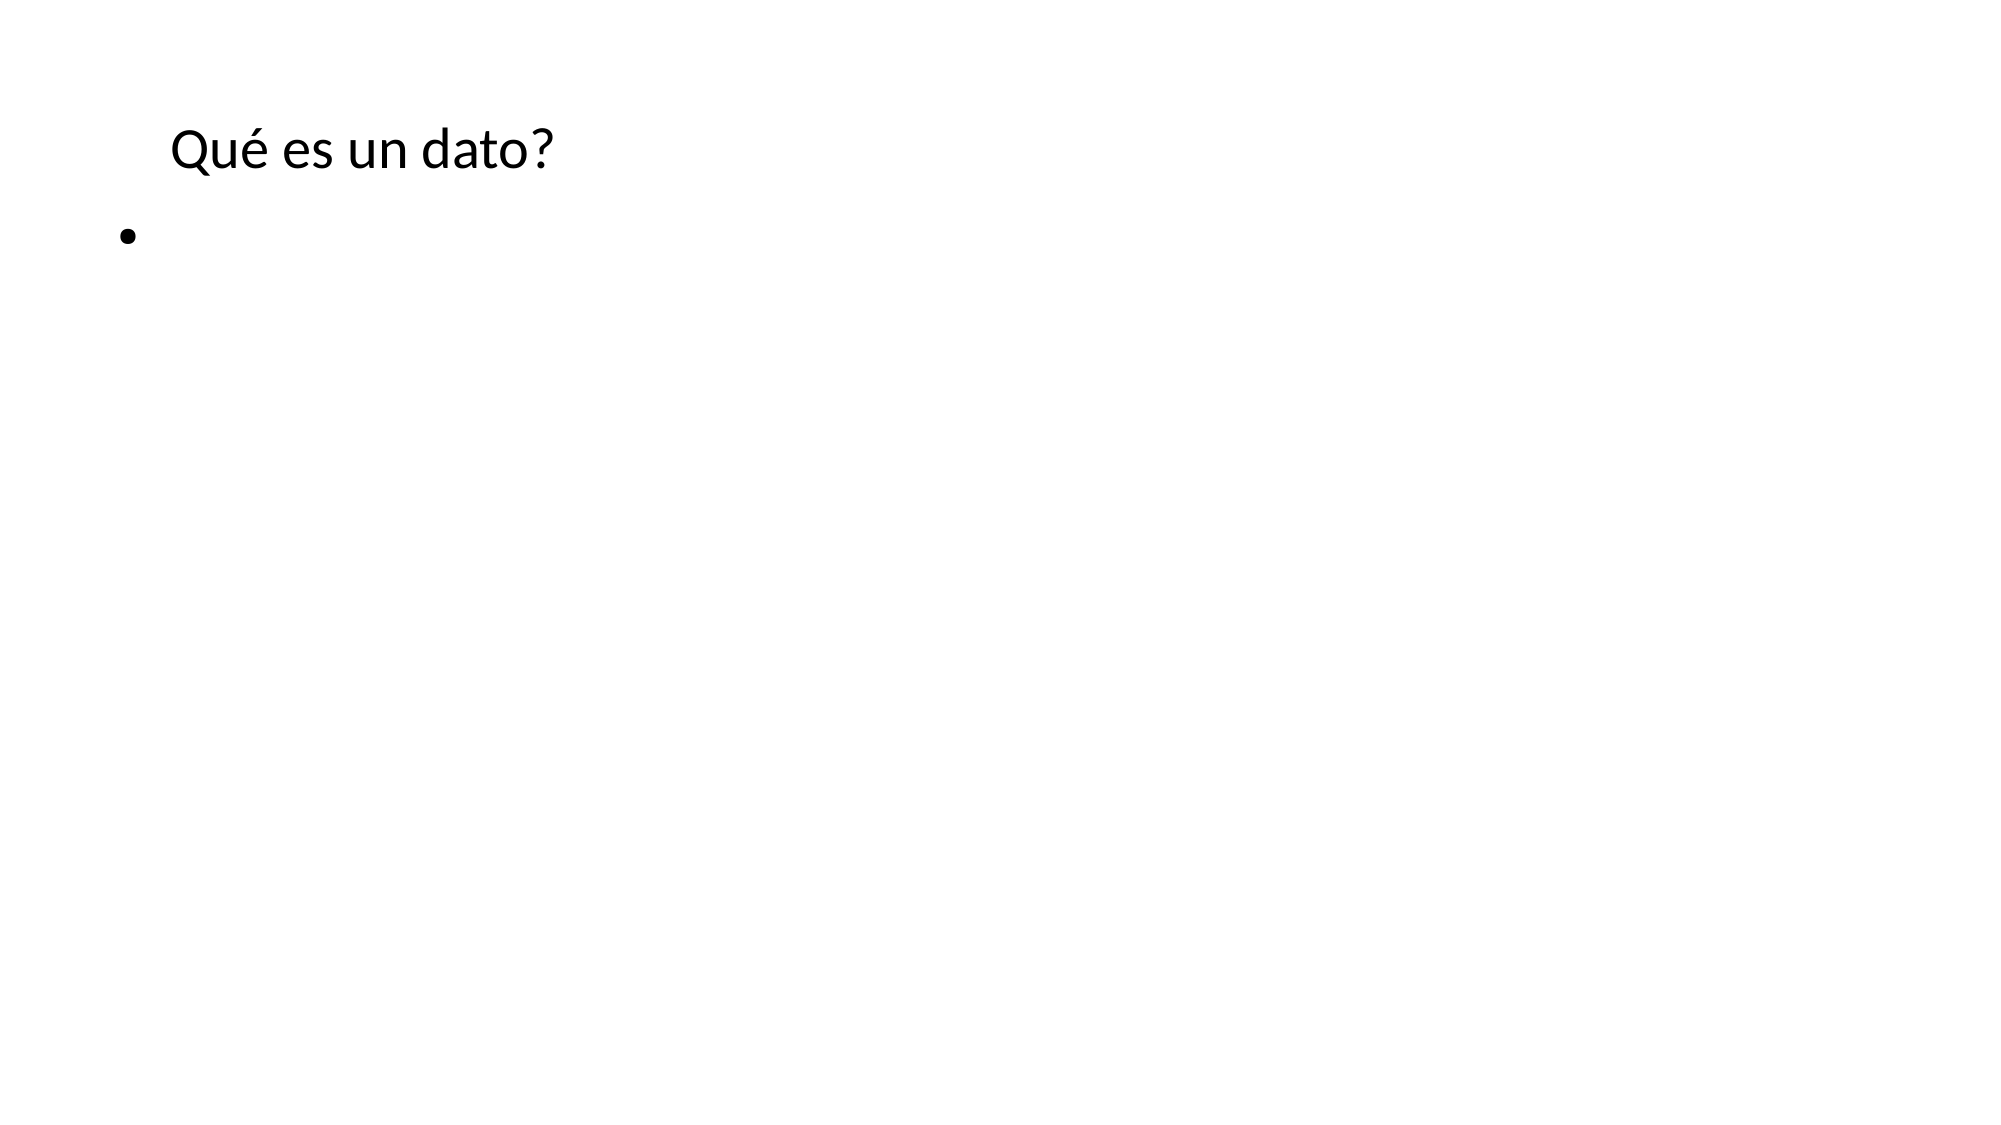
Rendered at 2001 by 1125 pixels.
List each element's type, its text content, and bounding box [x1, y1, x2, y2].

list Qué es un dato? [99, 118, 1900, 916]
